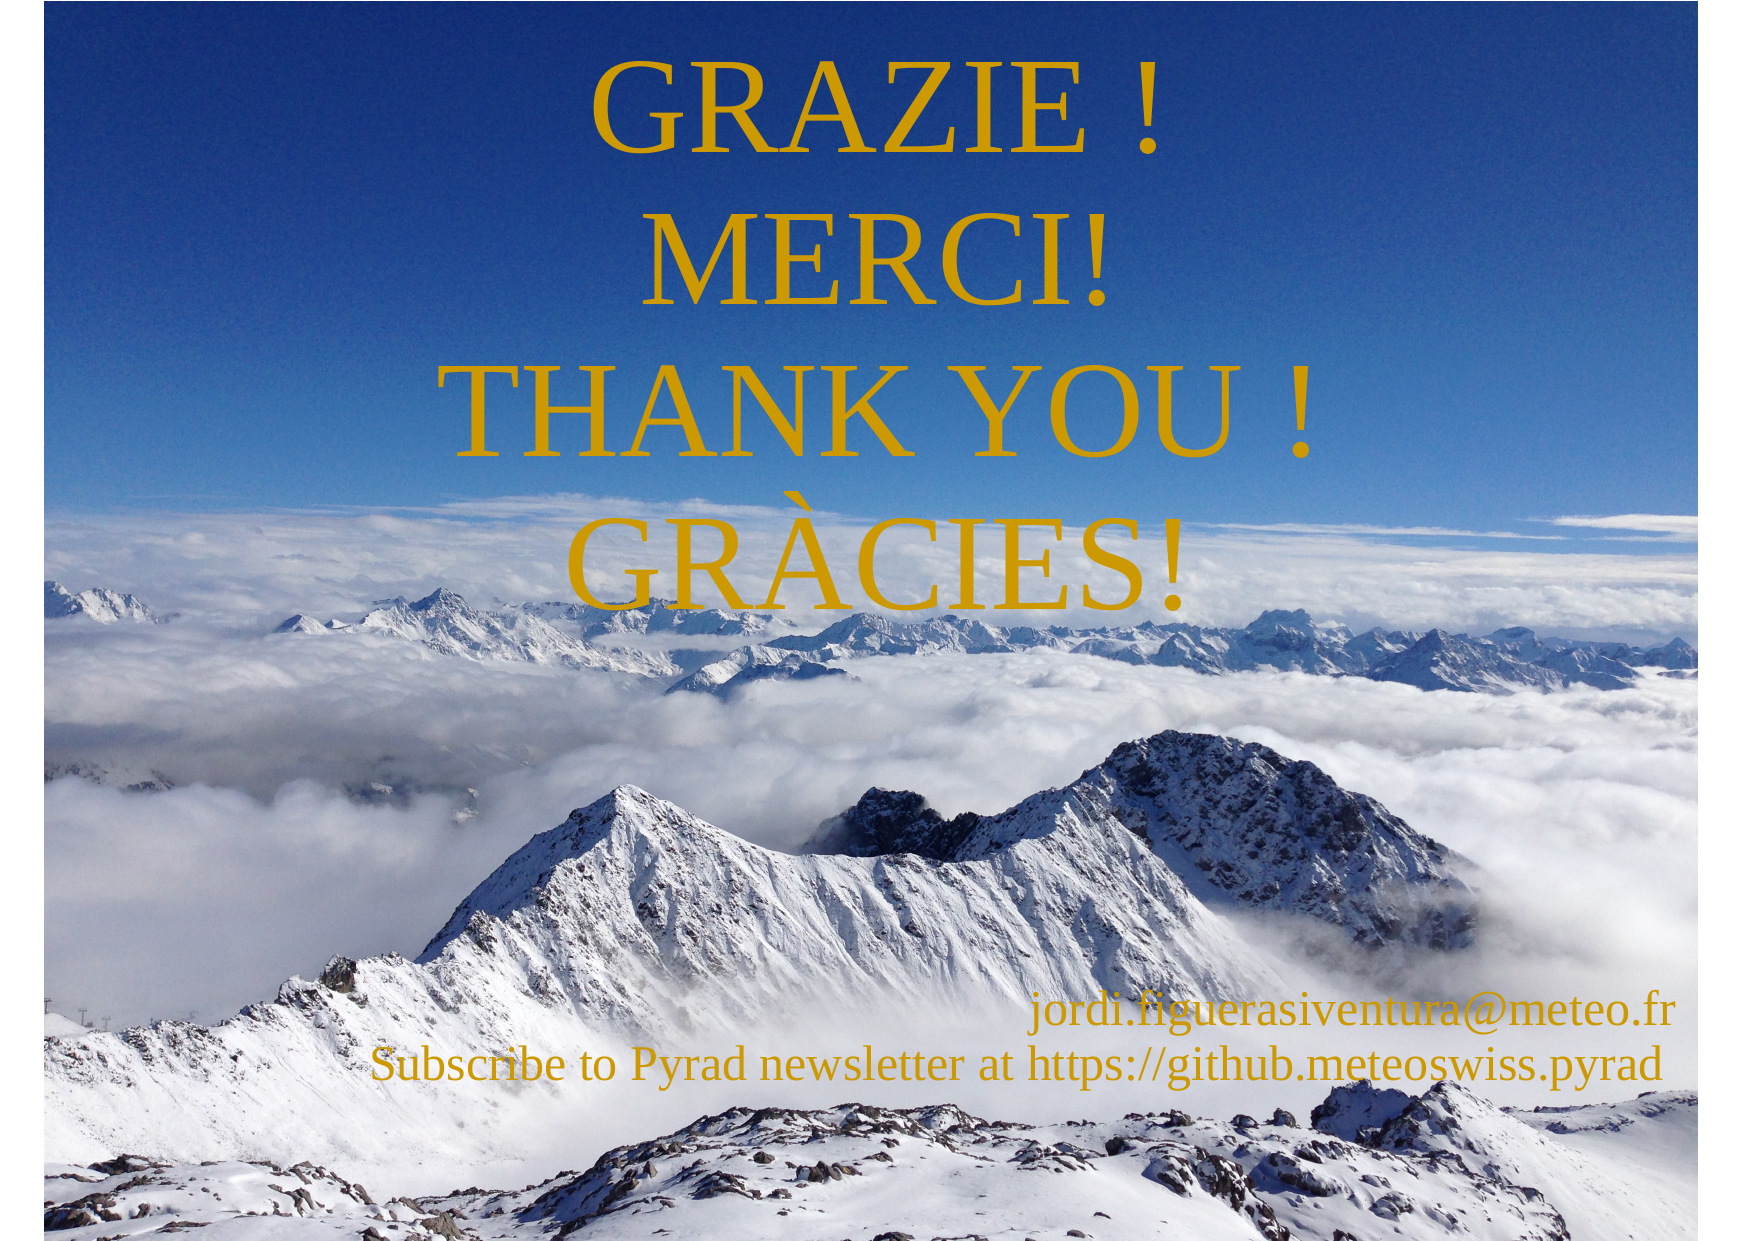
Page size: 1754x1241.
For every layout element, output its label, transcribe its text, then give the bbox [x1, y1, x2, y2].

picture [44, 1, 1698, 1241]
text_box jordi.figuerasiventura@meteo.fr Subscribe to Pyrad newsletter at https://github.meteoswiss.pyrad [354, 973, 1692, 1099]
text_box GRAZIE ! MERCI! THANK YOU ! GRÀCIES! [421, 22, 1476, 973]
